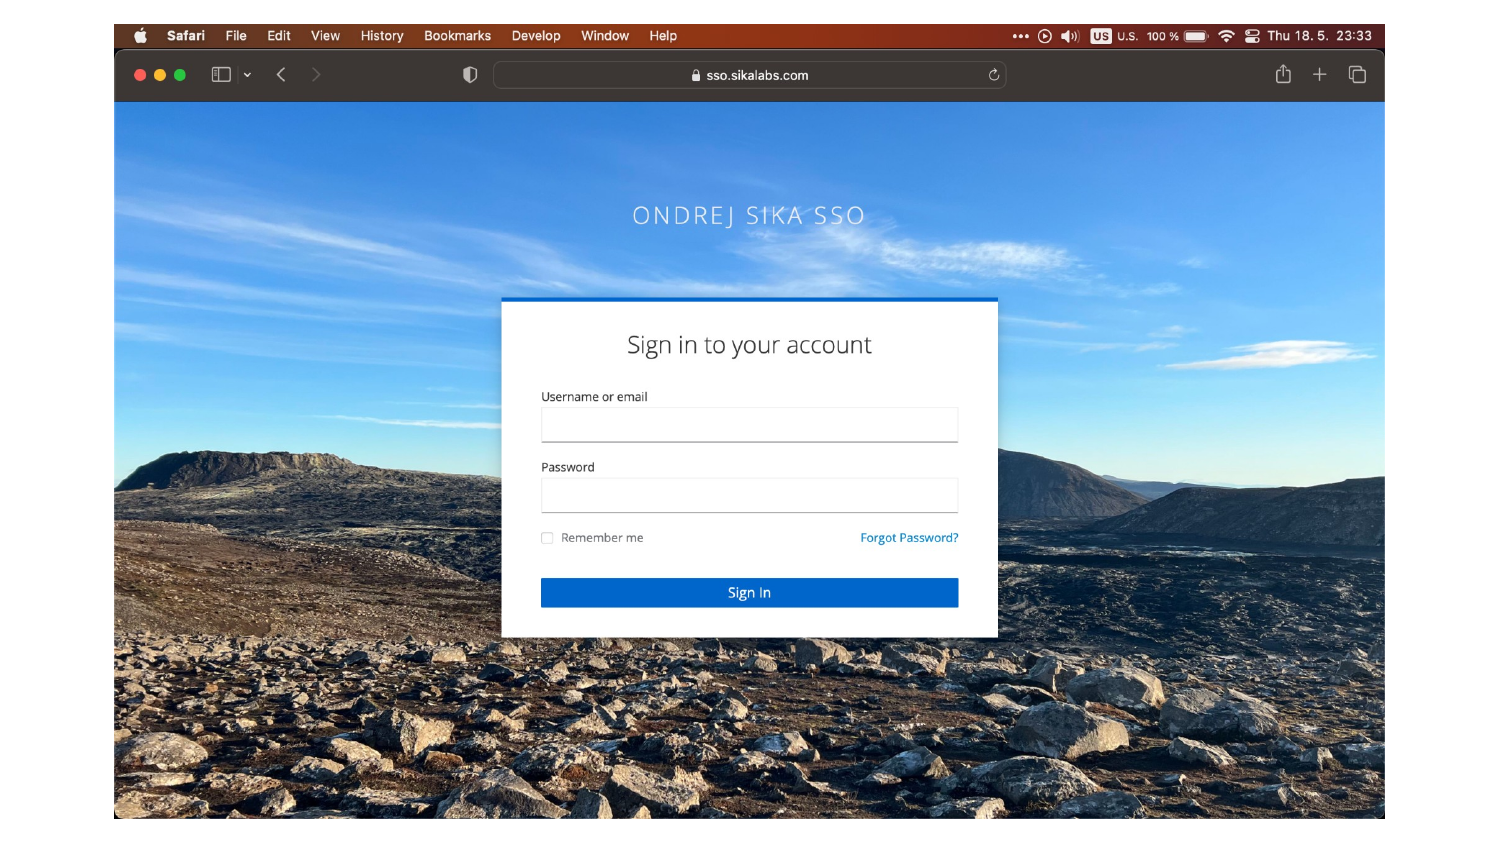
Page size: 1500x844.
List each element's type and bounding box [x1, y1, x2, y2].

picture [114, 24, 1385, 819]
